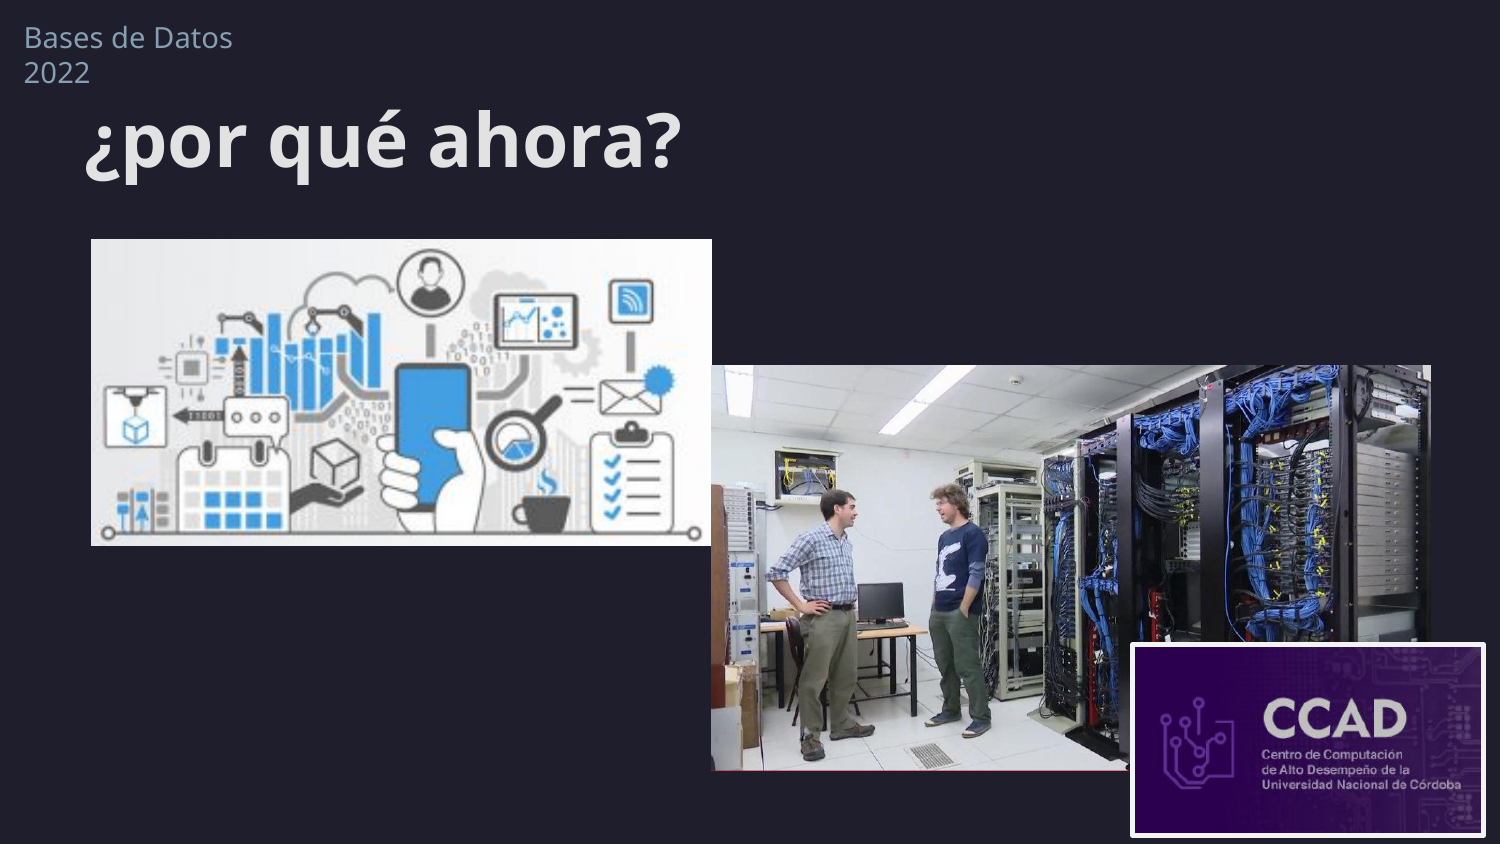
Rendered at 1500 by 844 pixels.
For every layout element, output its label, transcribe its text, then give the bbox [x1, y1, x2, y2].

title ¿por qué ahora? [69, 77, 1431, 226]
picture [91, 239, 1431, 771]
picture [1134, 647, 1482, 834]
